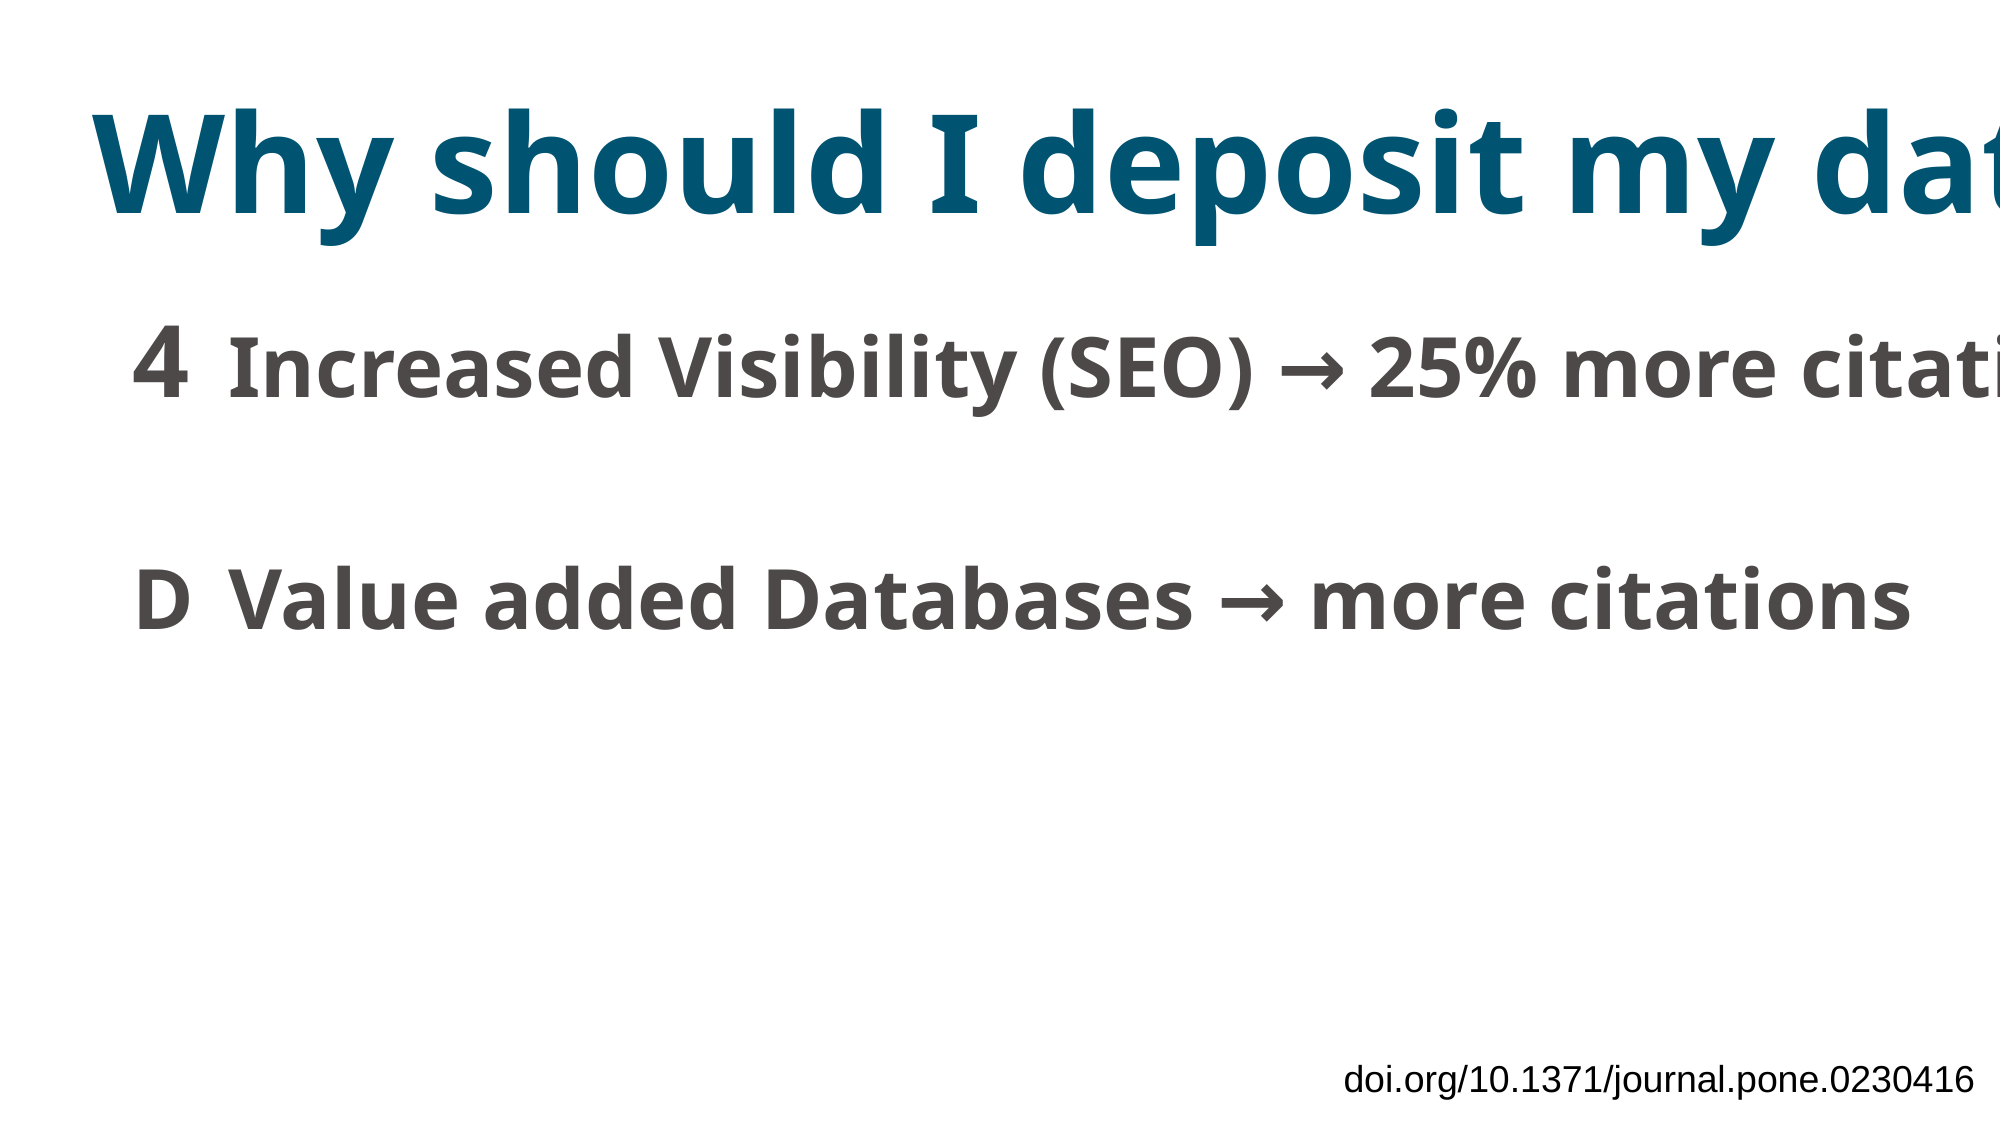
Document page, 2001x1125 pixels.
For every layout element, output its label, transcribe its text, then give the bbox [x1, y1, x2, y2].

text_box doi.org/10.1371/journal.pone.0230416 [1328, 1051, 1990, 1108]
text_box 4 Increased Visibility (SEO) → 25% more citations D Value added Databases → more citations [118, 283, 2000, 766]
text_box Why should I deposit my data? [78, 59, 1922, 212]
